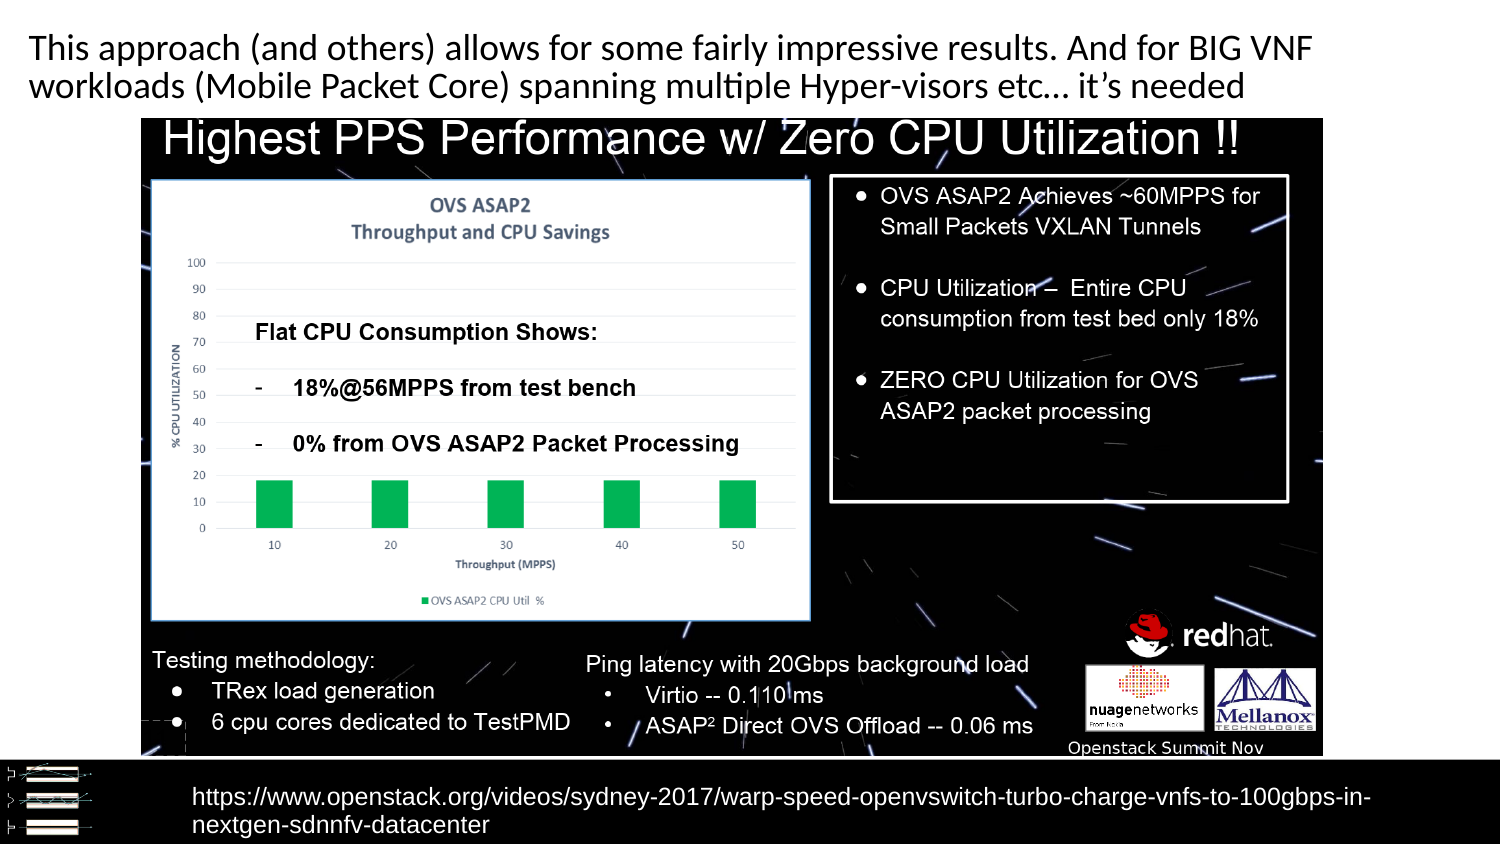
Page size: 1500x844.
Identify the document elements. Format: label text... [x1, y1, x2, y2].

picture [5, 761, 95, 837]
text_box https://www.openstack.org/videos/sydney-2017/warp-speed-openvswitch-turbo-charge-vnfs-to-100gbps-in-nextgen-sdnnfv-datacenter [177, 775, 1453, 844]
title This approach (and others) allows for some fairly impressive results. And for BIG VNF workloads (Mobile Packet Core) spanning multiple Hyper-visors etc… it’s needed [28, 0, 1453, 141]
picture [141, 118, 1323, 756]
